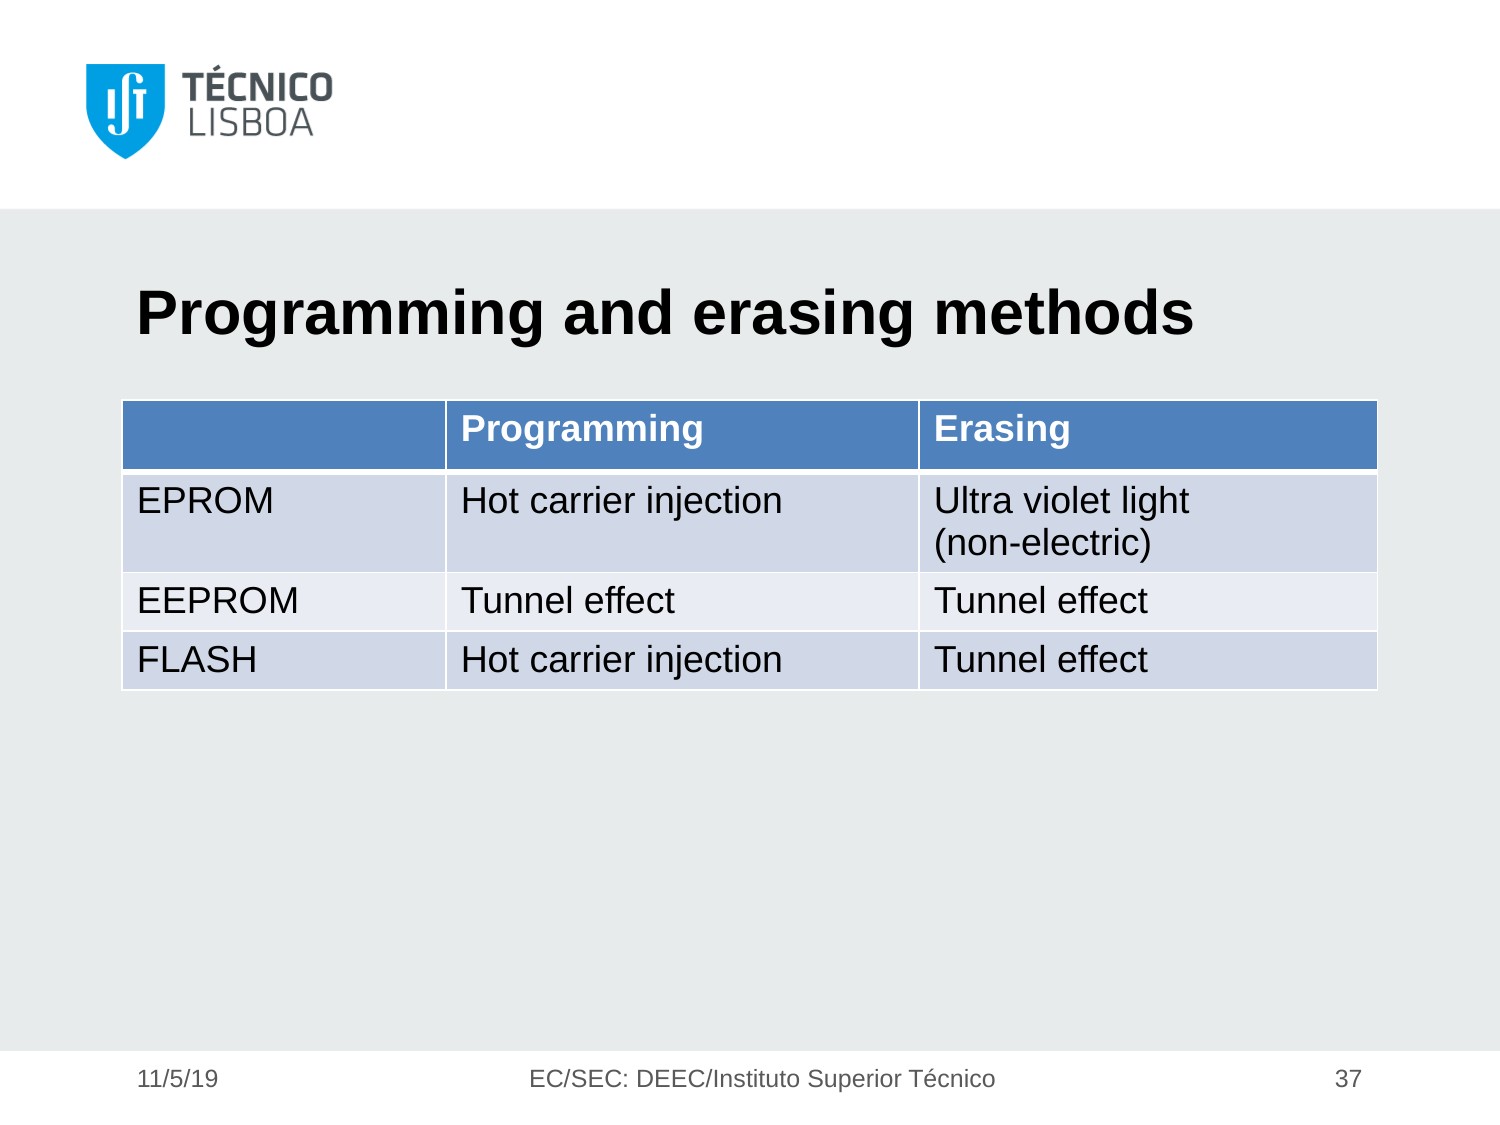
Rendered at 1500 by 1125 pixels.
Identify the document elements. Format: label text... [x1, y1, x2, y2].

table_cell Tunnel effect [920, 632, 1377, 689]
table_cell Hot carrier injection [447, 475, 918, 572]
table_header Programming [447, 401, 918, 469]
table_header Erasing [920, 401, 1377, 469]
table_cell Tunnel effect [920, 573, 1377, 630]
footer EC/SEC: DEEC/Instituto Superior Técnico [512, 1052, 1021, 1103]
table_cell EPROM [123, 475, 445, 572]
title Programming and erasing methods [121, 237, 1378, 381]
slide_number 11/5/19 [121, 1052, 425, 1103]
table_header [123, 401, 445, 469]
table_cell FLASH [123, 632, 445, 689]
table_cell Hot carrier injection [447, 632, 918, 689]
picture [0, 0, 1500, 1125]
table_cell Tunnel effect [447, 573, 918, 630]
table_cell EEPROM [123, 573, 445, 630]
slide_number <number> [1077, 1052, 1378, 1103]
table_cell Ultra violet light (non-electric) [920, 475, 1377, 572]
